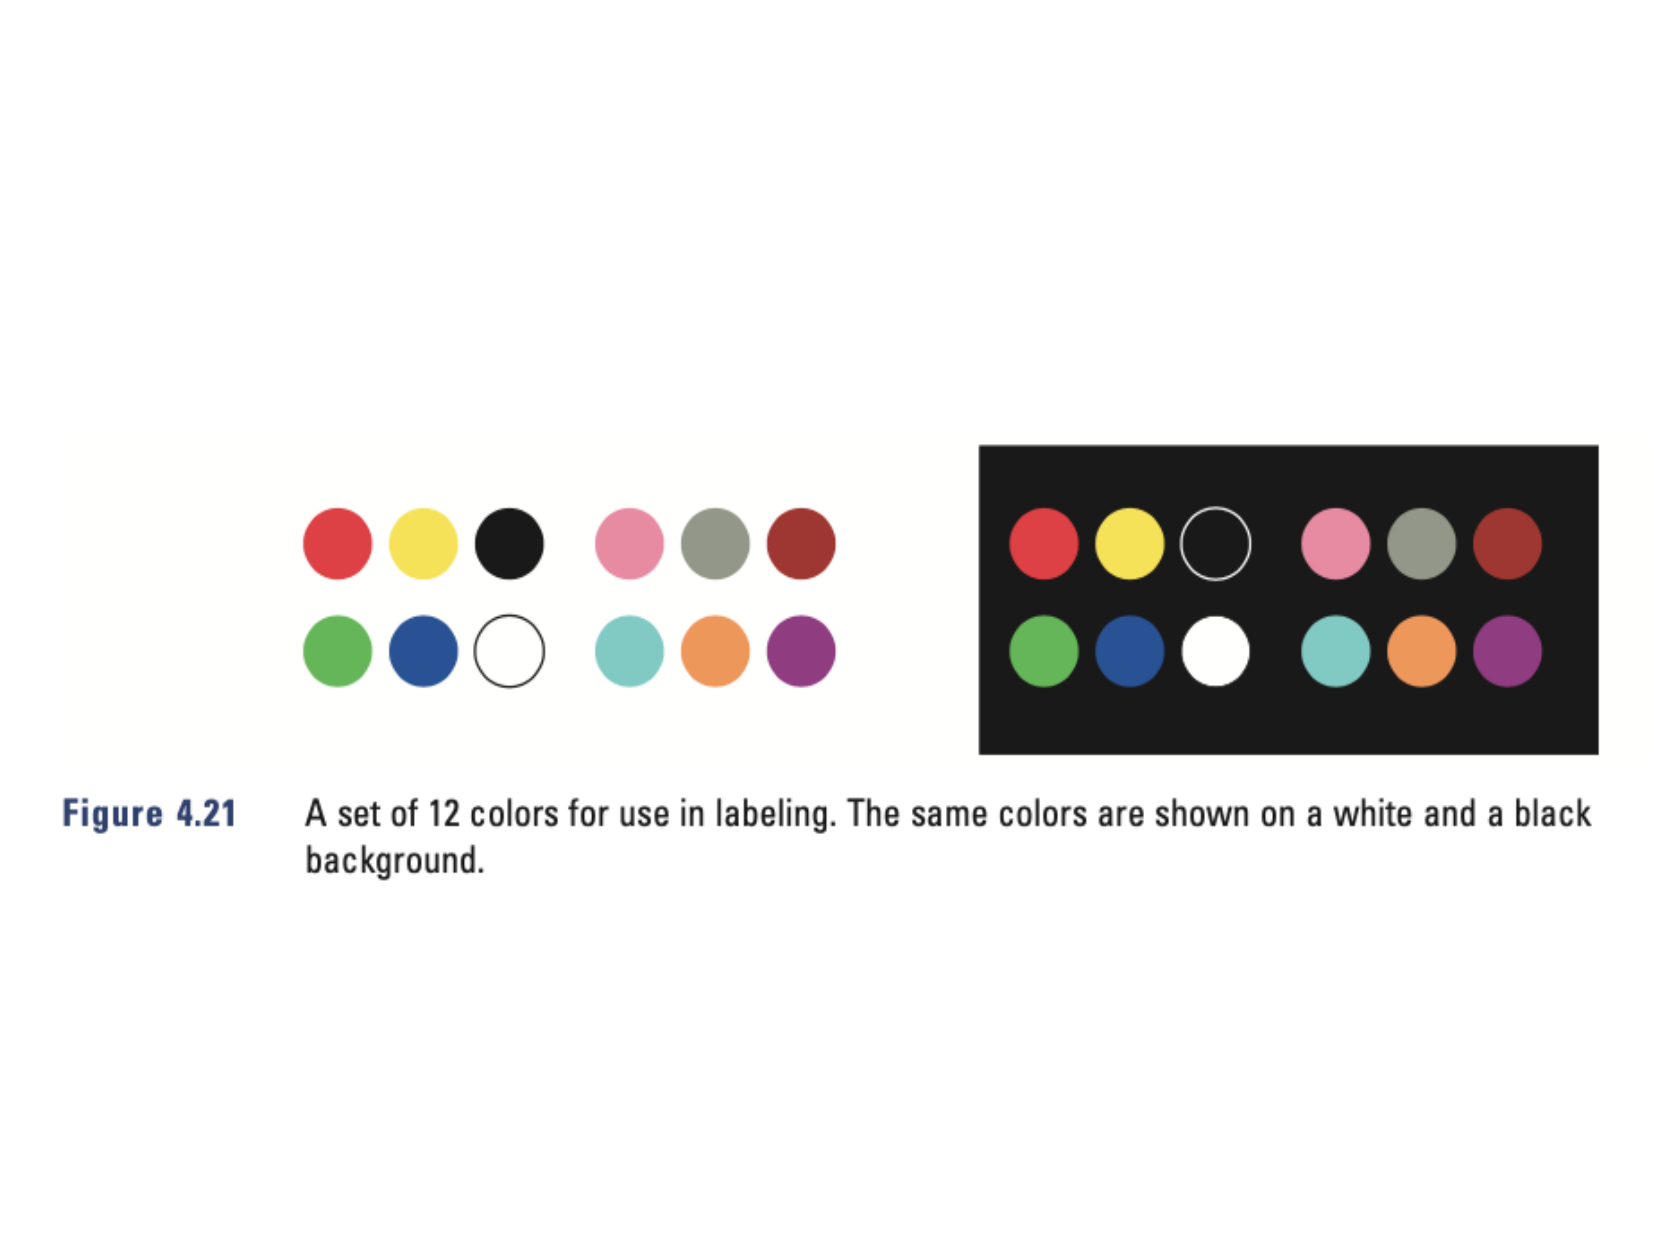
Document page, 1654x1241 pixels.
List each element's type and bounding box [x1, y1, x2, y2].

picture [15, 374, 1654, 934]
